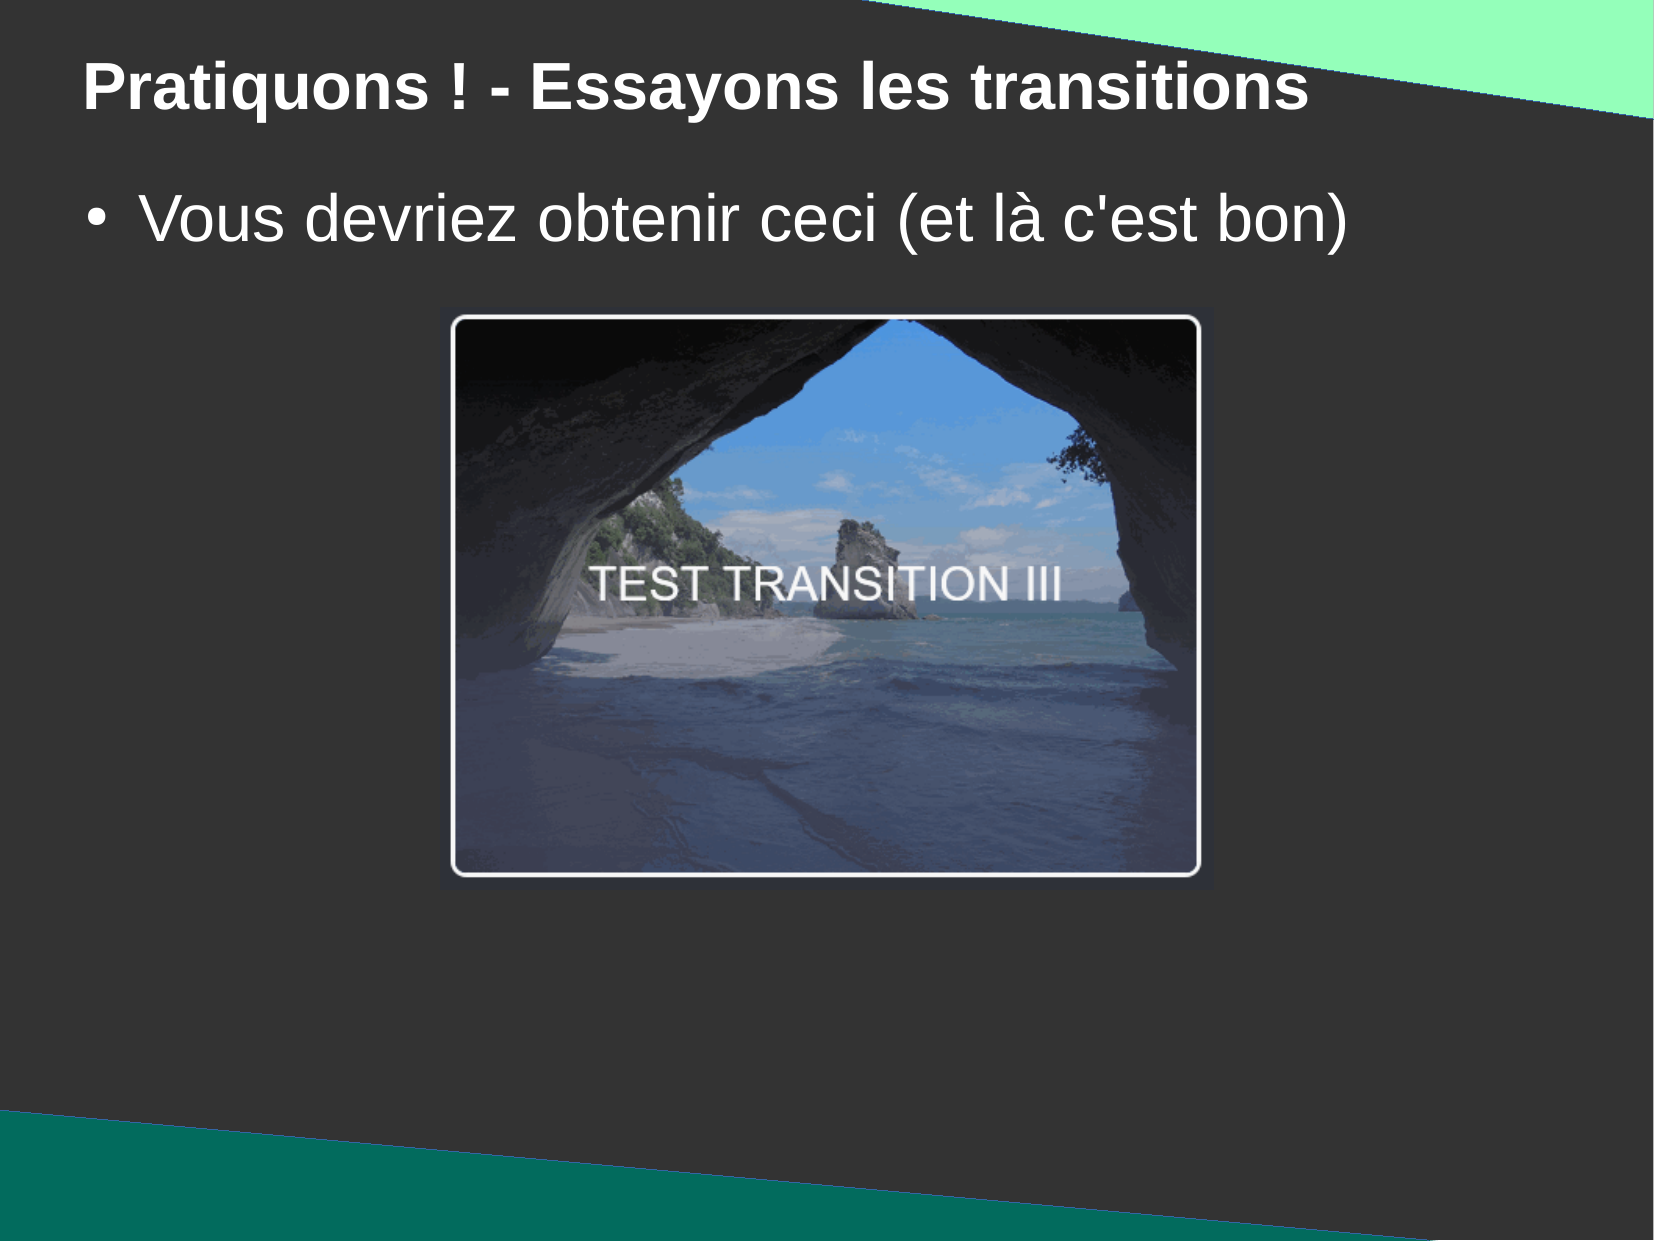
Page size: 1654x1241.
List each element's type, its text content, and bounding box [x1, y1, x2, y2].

text_box [862, 0, 1654, 120]
list Vous devriez obtenir ceci (et là c'est bon) [67, 180, 1607, 378]
picture [440, 307, 1214, 890]
title Pratiquons ! - Essayons les transitions [82, 49, 1630, 199]
